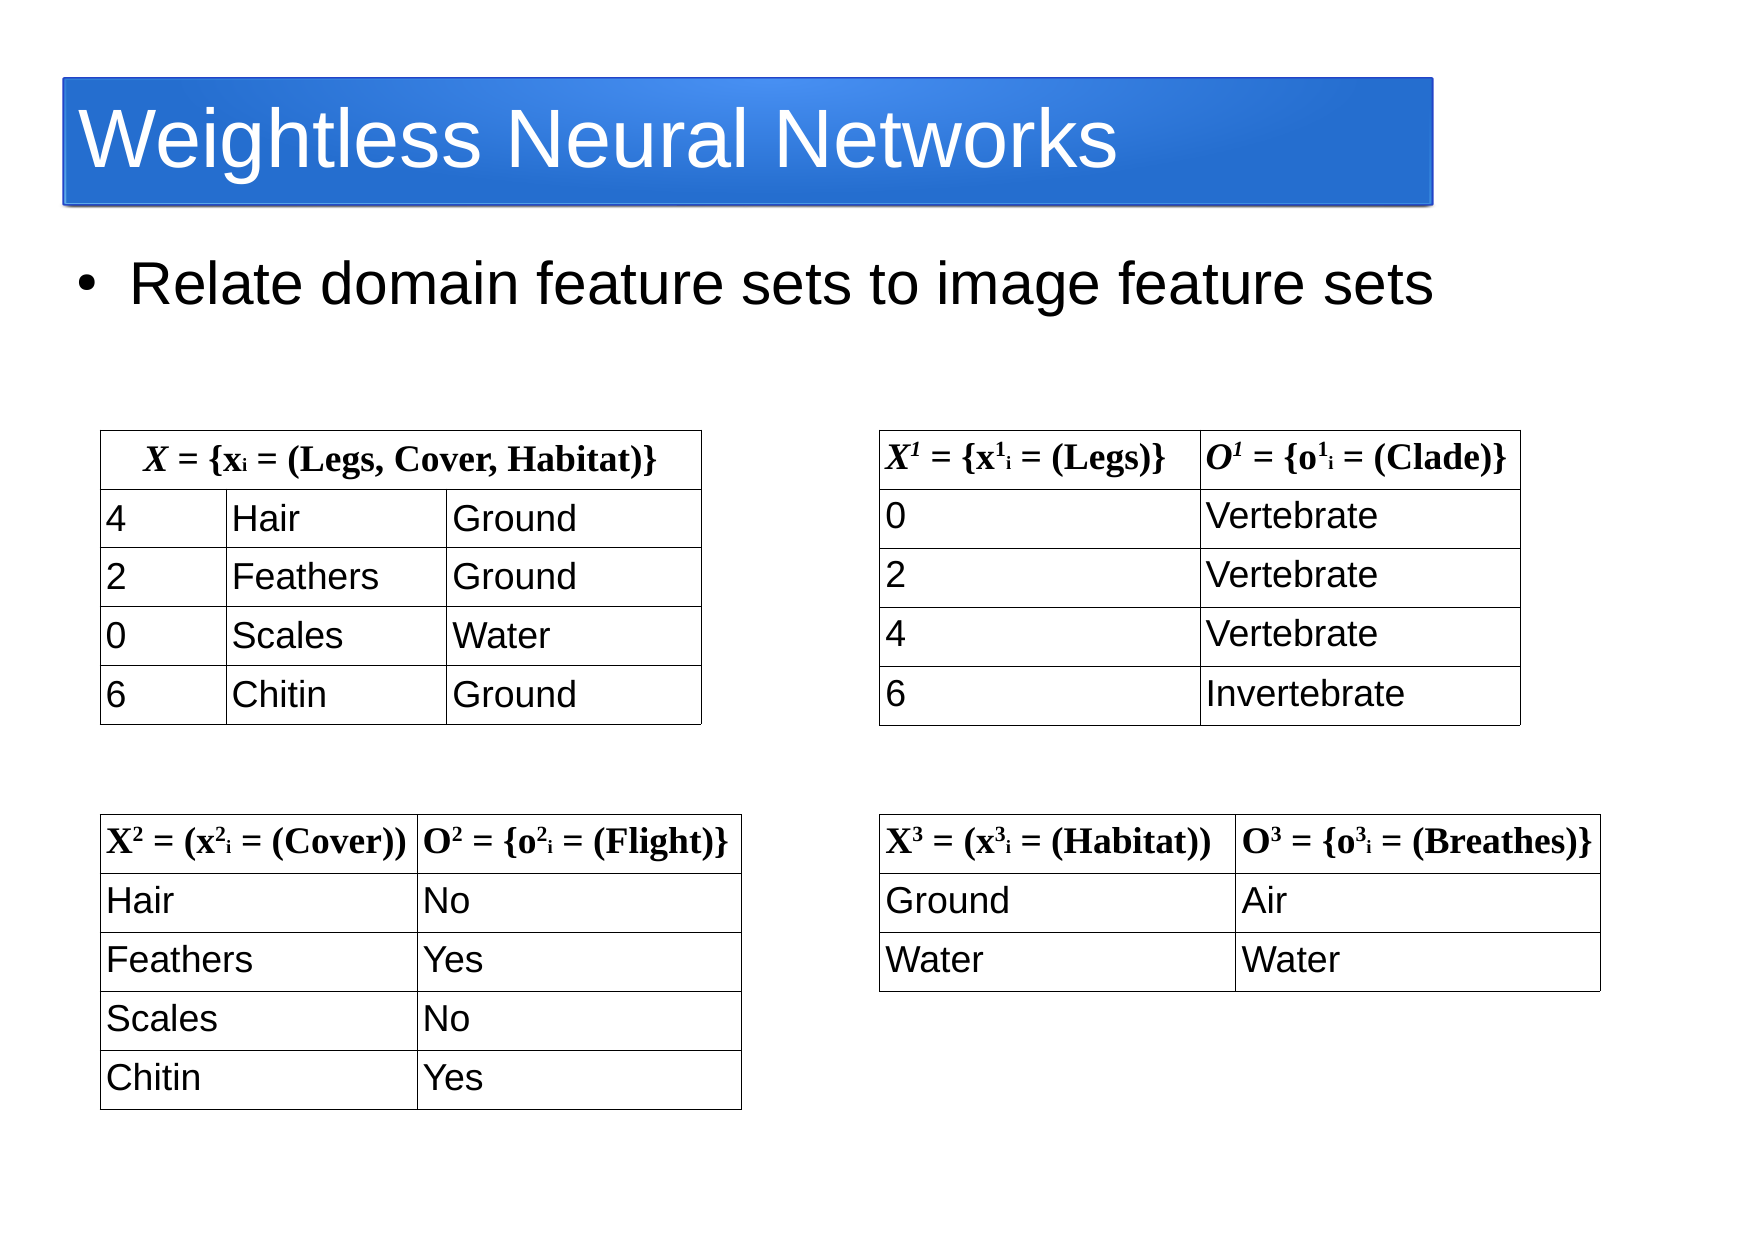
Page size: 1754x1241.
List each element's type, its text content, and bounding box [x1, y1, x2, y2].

table_header X2 = (x2i = (Cover)) [101, 815, 417, 873]
table_cell Vertebrate [1201, 608, 1520, 666]
table_header O2 = {o2i = (Flight)} [418, 815, 741, 873]
table_cell 2 [880, 549, 1200, 607]
table_cell 6 [101, 666, 226, 724]
table_cell Hair [227, 490, 446, 547]
table_cell No [418, 992, 741, 1050]
table_cell Yes [418, 933, 741, 991]
table_cell Vertebrate [1201, 490, 1520, 548]
table_cell 2 [101, 548, 226, 606]
table_cell 6 [880, 667, 1200, 725]
table_cell Hair [101, 874, 417, 932]
table_cell Air [1236, 874, 1600, 932]
table_cell No [418, 874, 741, 932]
table_header X1 = {x1i = (Legs)} [880, 431, 1200, 489]
table_cell 0 [101, 607, 226, 665]
table_cell Water [1236, 933, 1600, 991]
table_cell Feathers [227, 548, 446, 606]
table_header O3 = {o3i = (Breathes)} [1236, 815, 1600, 873]
table_header O1 = {o1i = (Clade)} [1201, 431, 1520, 489]
table_cell Feathers [101, 933, 417, 991]
table_header X3 = (x3i = (Habitat)) [880, 815, 1235, 873]
table_cell Ground [880, 874, 1235, 932]
table_cell Water [447, 607, 701, 665]
table_cell Vertebrate [1201, 549, 1520, 607]
table_cell Yes [418, 1051, 741, 1109]
table_cell 4 [880, 608, 1200, 666]
table_header X = {xi = (Legs, Cover, Habitat)} [101, 431, 701, 489]
table_cell Invertebrate [1201, 667, 1520, 725]
table_cell Ground [447, 548, 701, 606]
table_cell Ground [447, 666, 701, 724]
table_cell Water [880, 933, 1235, 991]
table_cell Chitin [101, 1051, 417, 1109]
table_cell Ground [447, 490, 701, 547]
table_cell 4 [101, 490, 226, 547]
title Weightless Neural Networks [78, 80, 1429, 198]
table_cell Scales [227, 607, 446, 665]
table_cell 0 [880, 490, 1200, 548]
table_cell Scales [101, 992, 417, 1050]
picture [58, 77, 1439, 209]
table_cell Chitin [227, 666, 446, 724]
list Relate domain feature sets to image feature sets [58, 249, 1696, 342]
